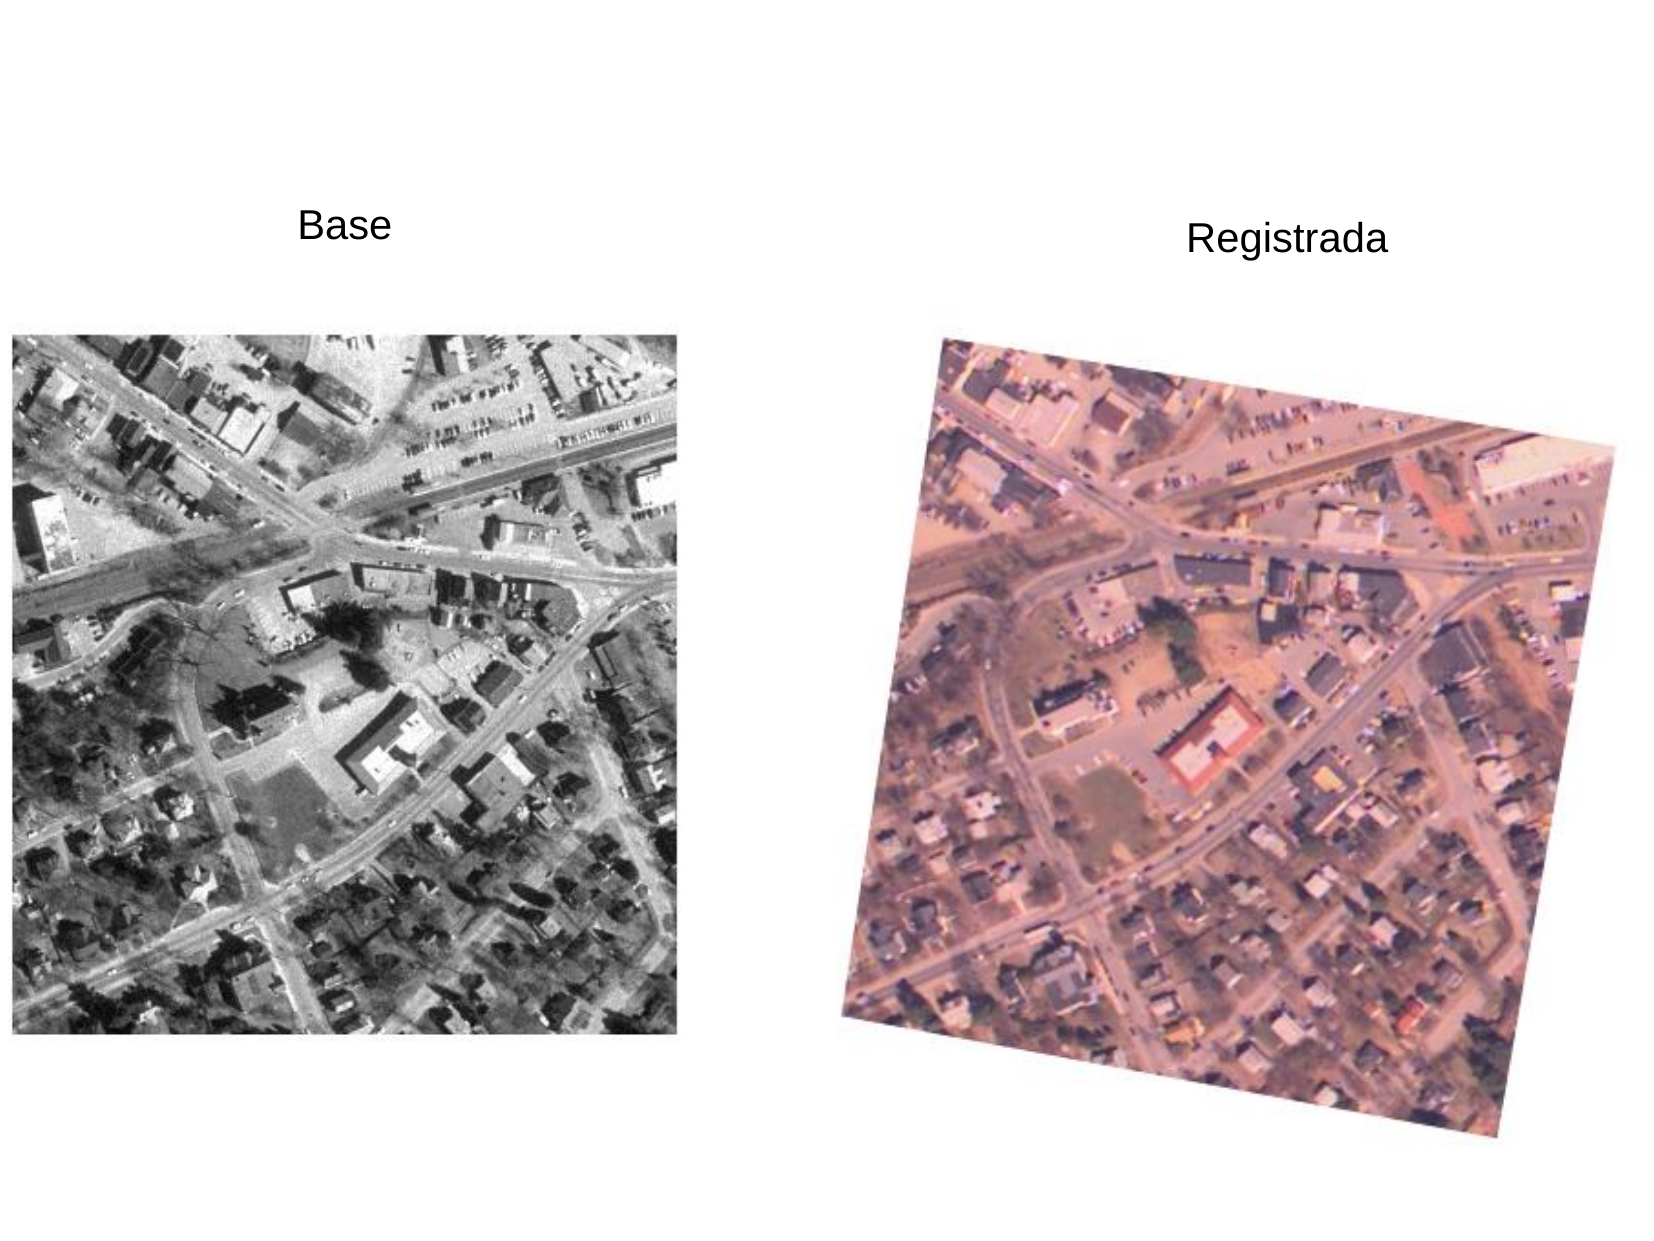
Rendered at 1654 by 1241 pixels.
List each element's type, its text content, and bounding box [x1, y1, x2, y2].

text_box Registrada [1156, 203, 1404, 269]
picture [0, 278, 1654, 1241]
text_box Base [267, 190, 408, 256]
